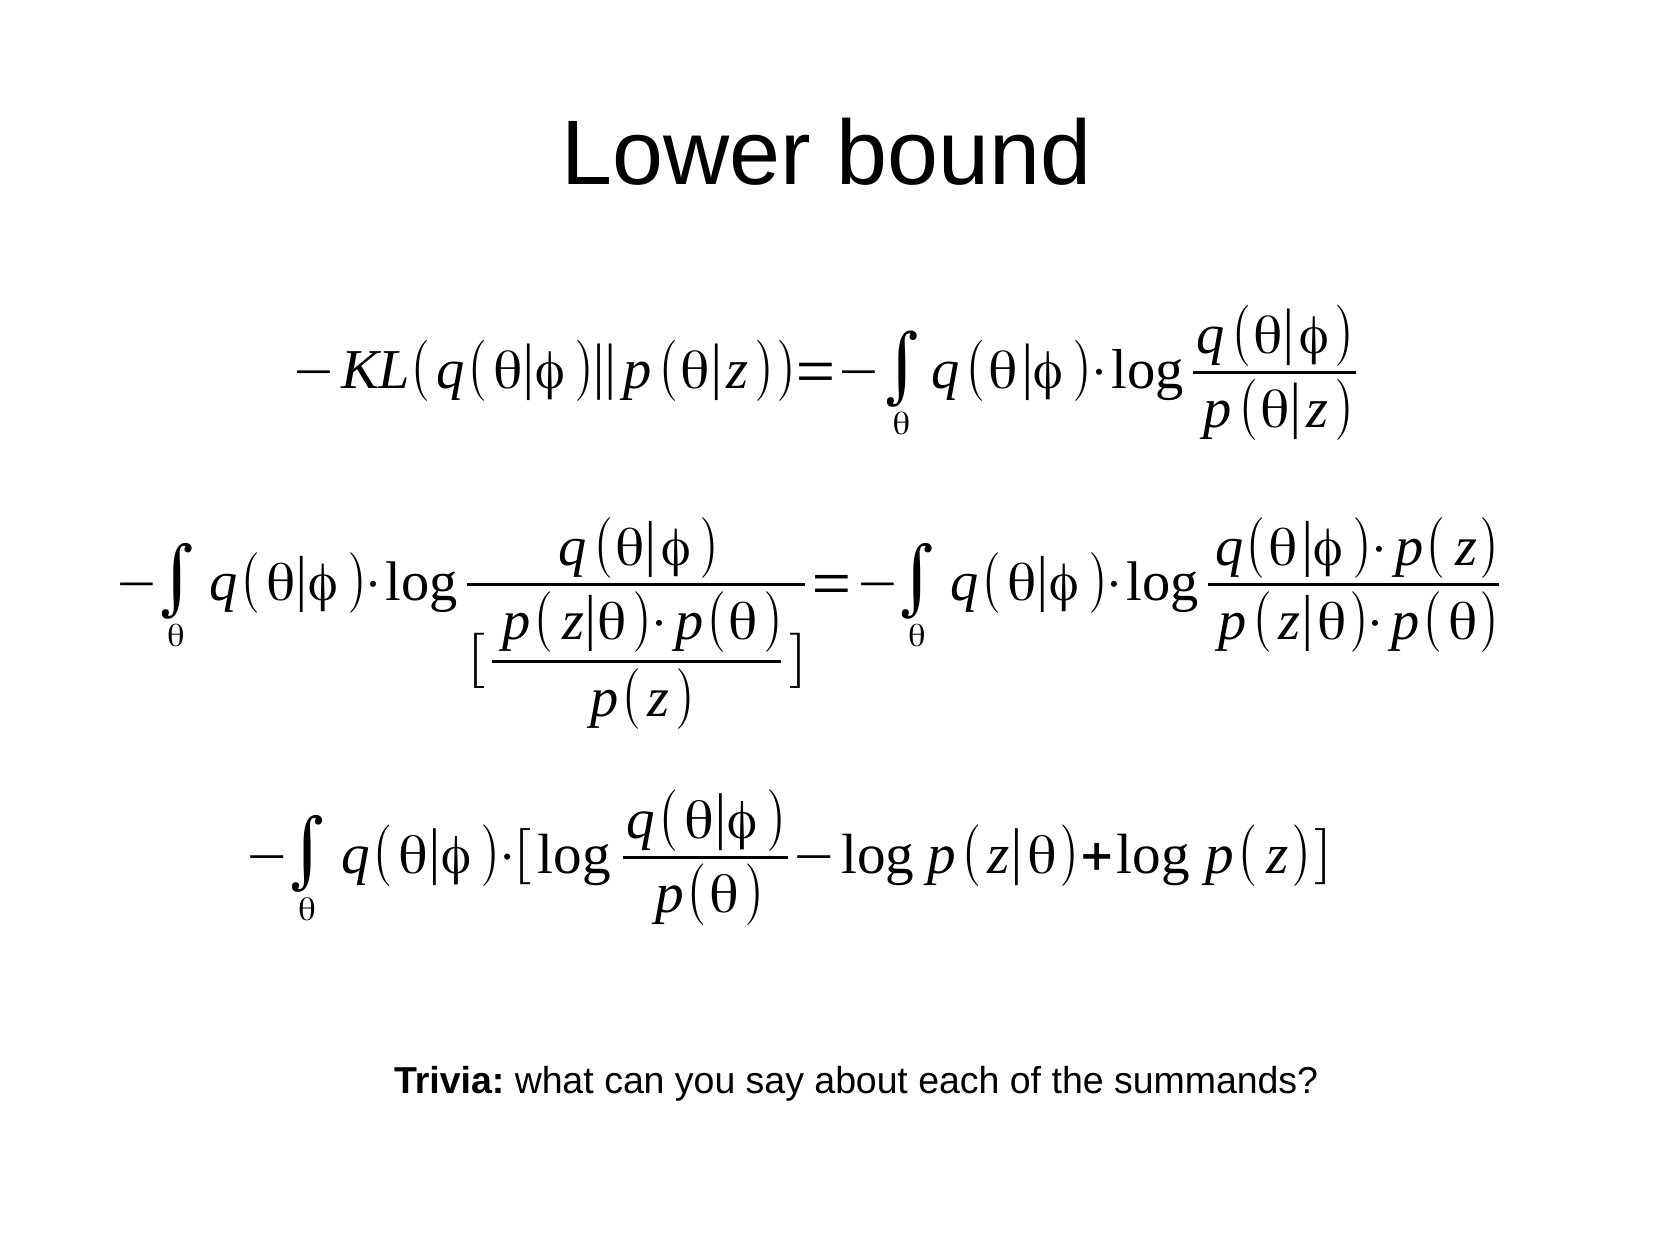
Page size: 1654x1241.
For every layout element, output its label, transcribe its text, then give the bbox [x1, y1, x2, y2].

title Lower bound [82, 49, 1571, 257]
text_box Trivia: what can you say about each of the summands? [379, 1052, 1334, 1110]
chart [76, 513, 1517, 732]
chart [230, 785, 1344, 931]
chart [277, 300, 1373, 445]
